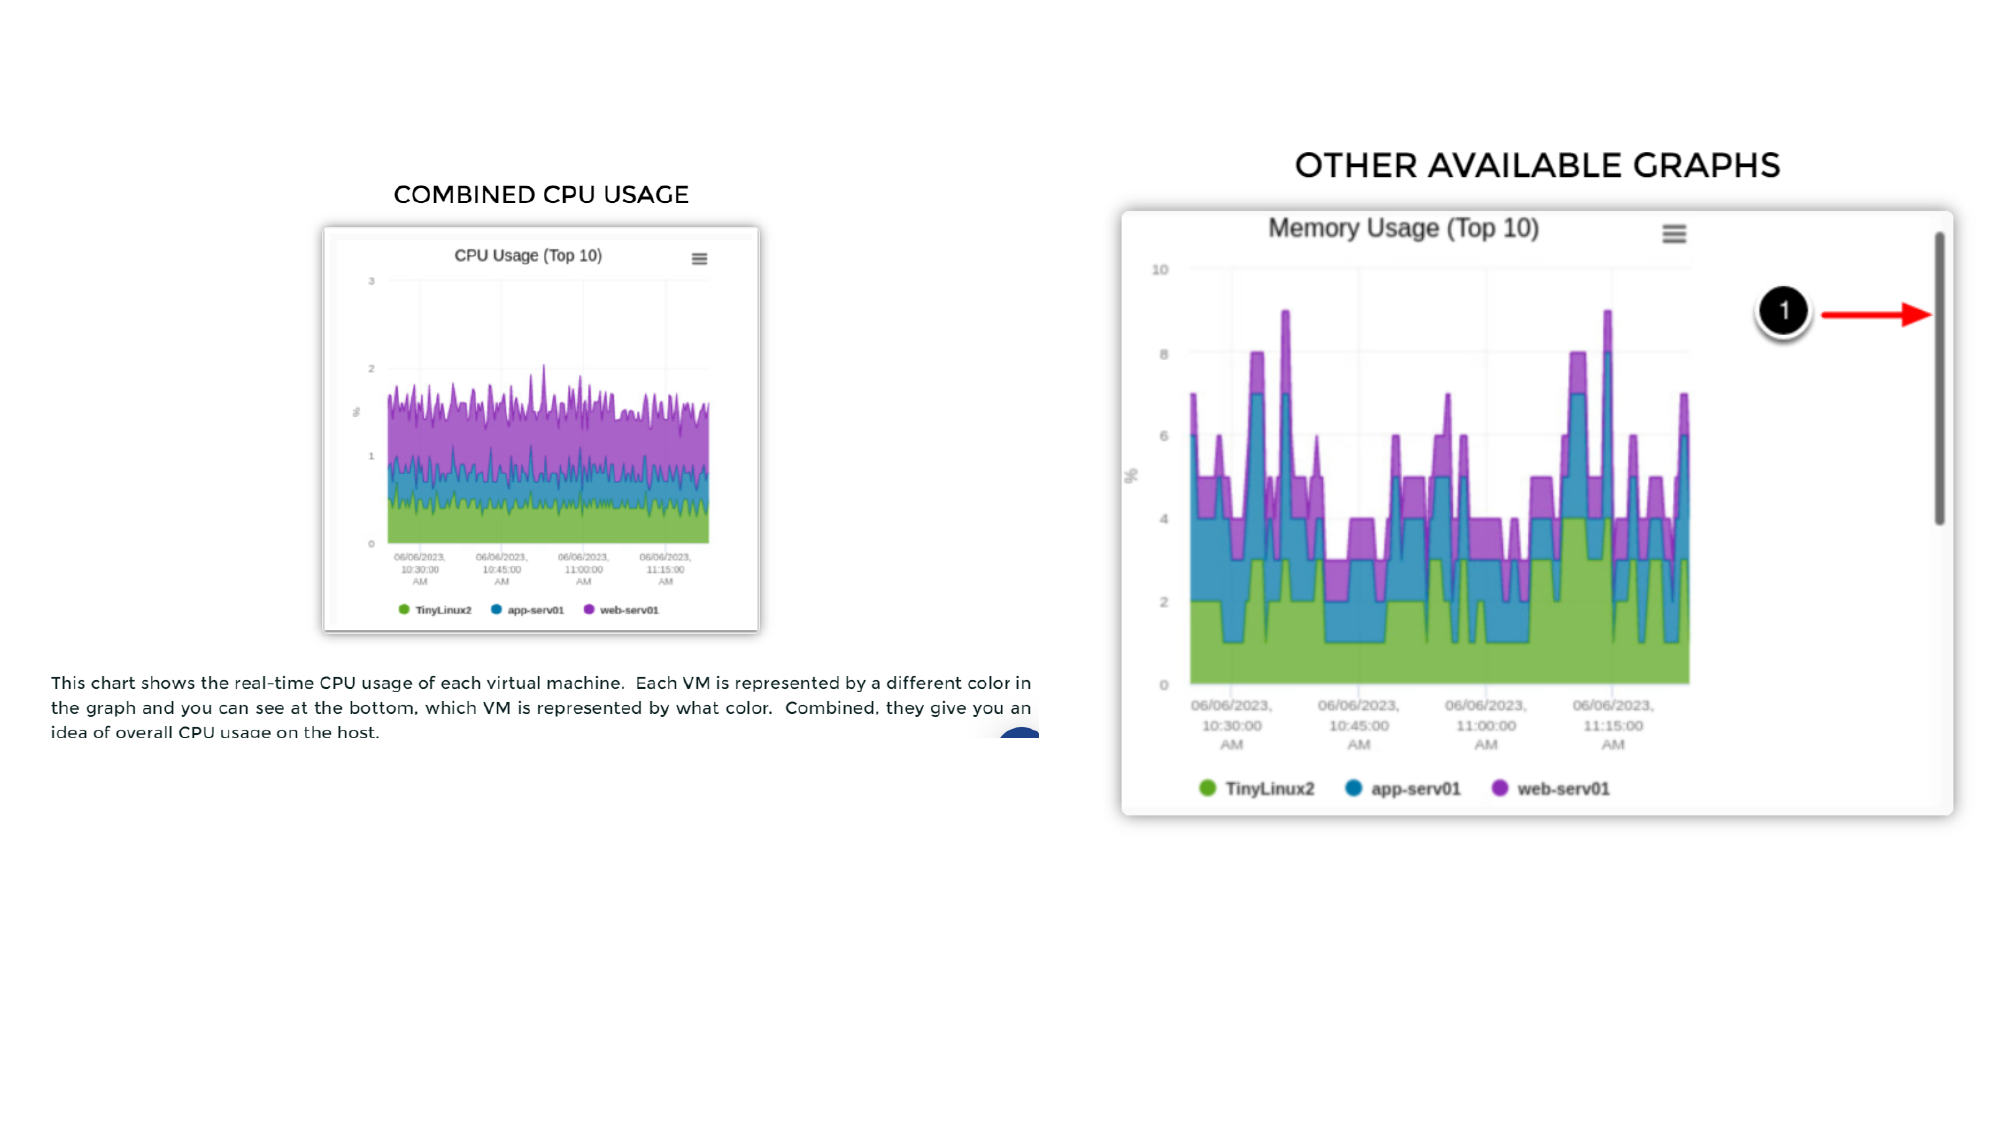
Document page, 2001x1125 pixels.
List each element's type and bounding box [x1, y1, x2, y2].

picture [51, 170, 1039, 738]
picture [1103, 126, 1981, 843]
